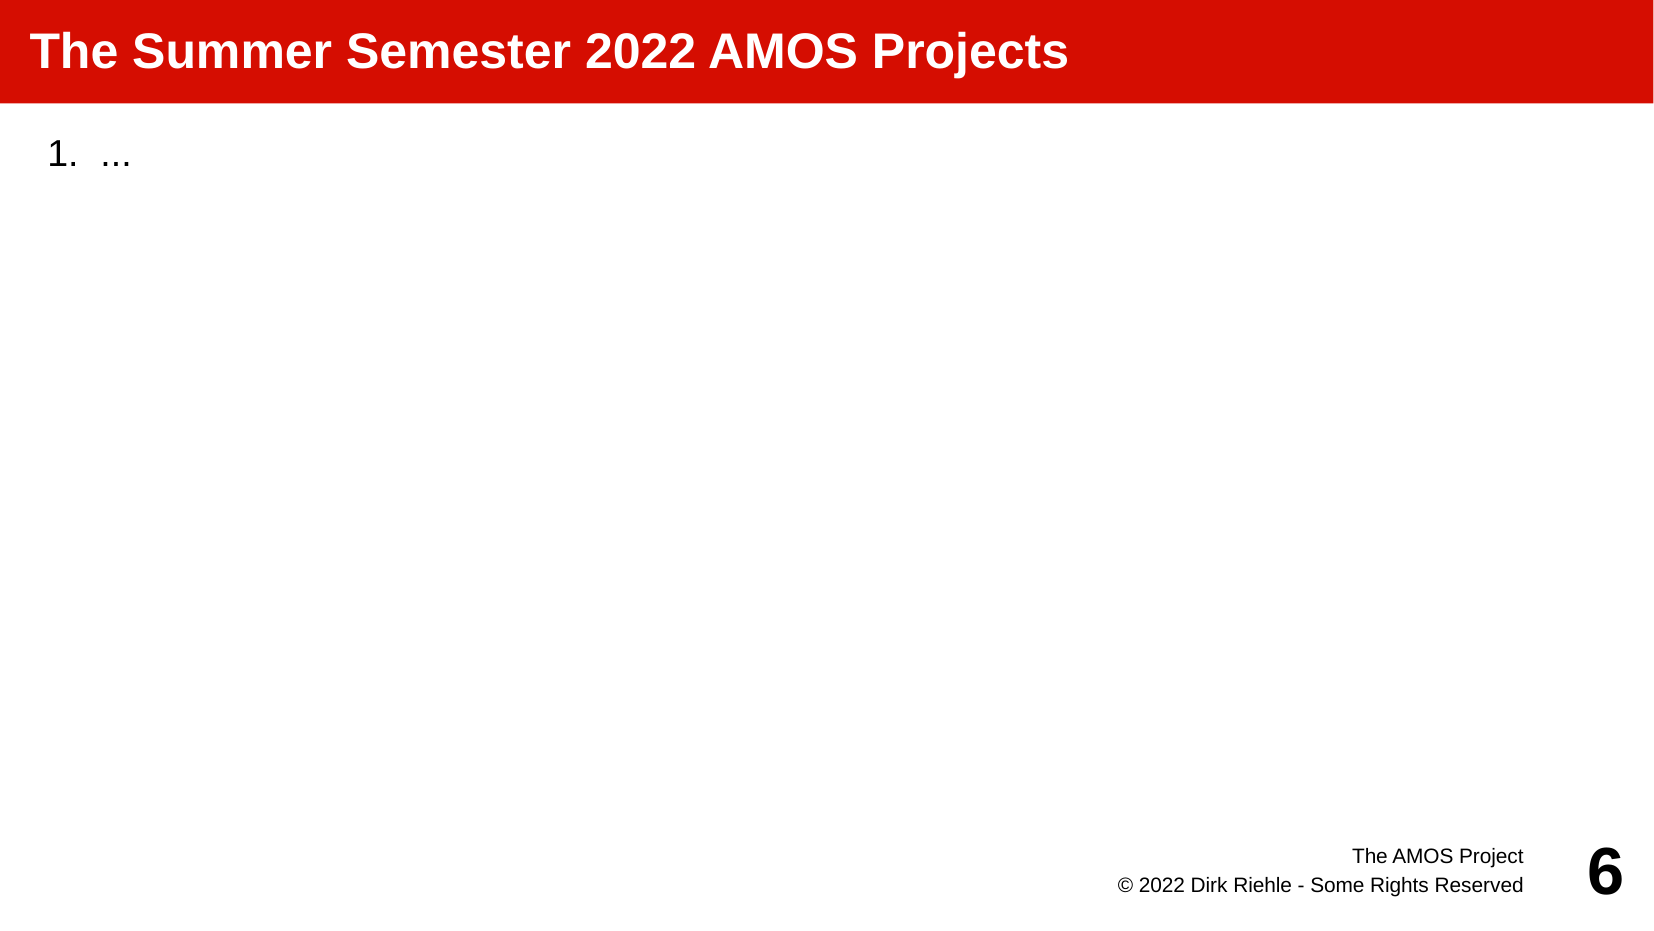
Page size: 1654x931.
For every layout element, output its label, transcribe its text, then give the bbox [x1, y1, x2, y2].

title The Summer Semester 2022 AMOS Projects [0, 0, 1654, 104]
list ... [29, 132, 1625, 813]
